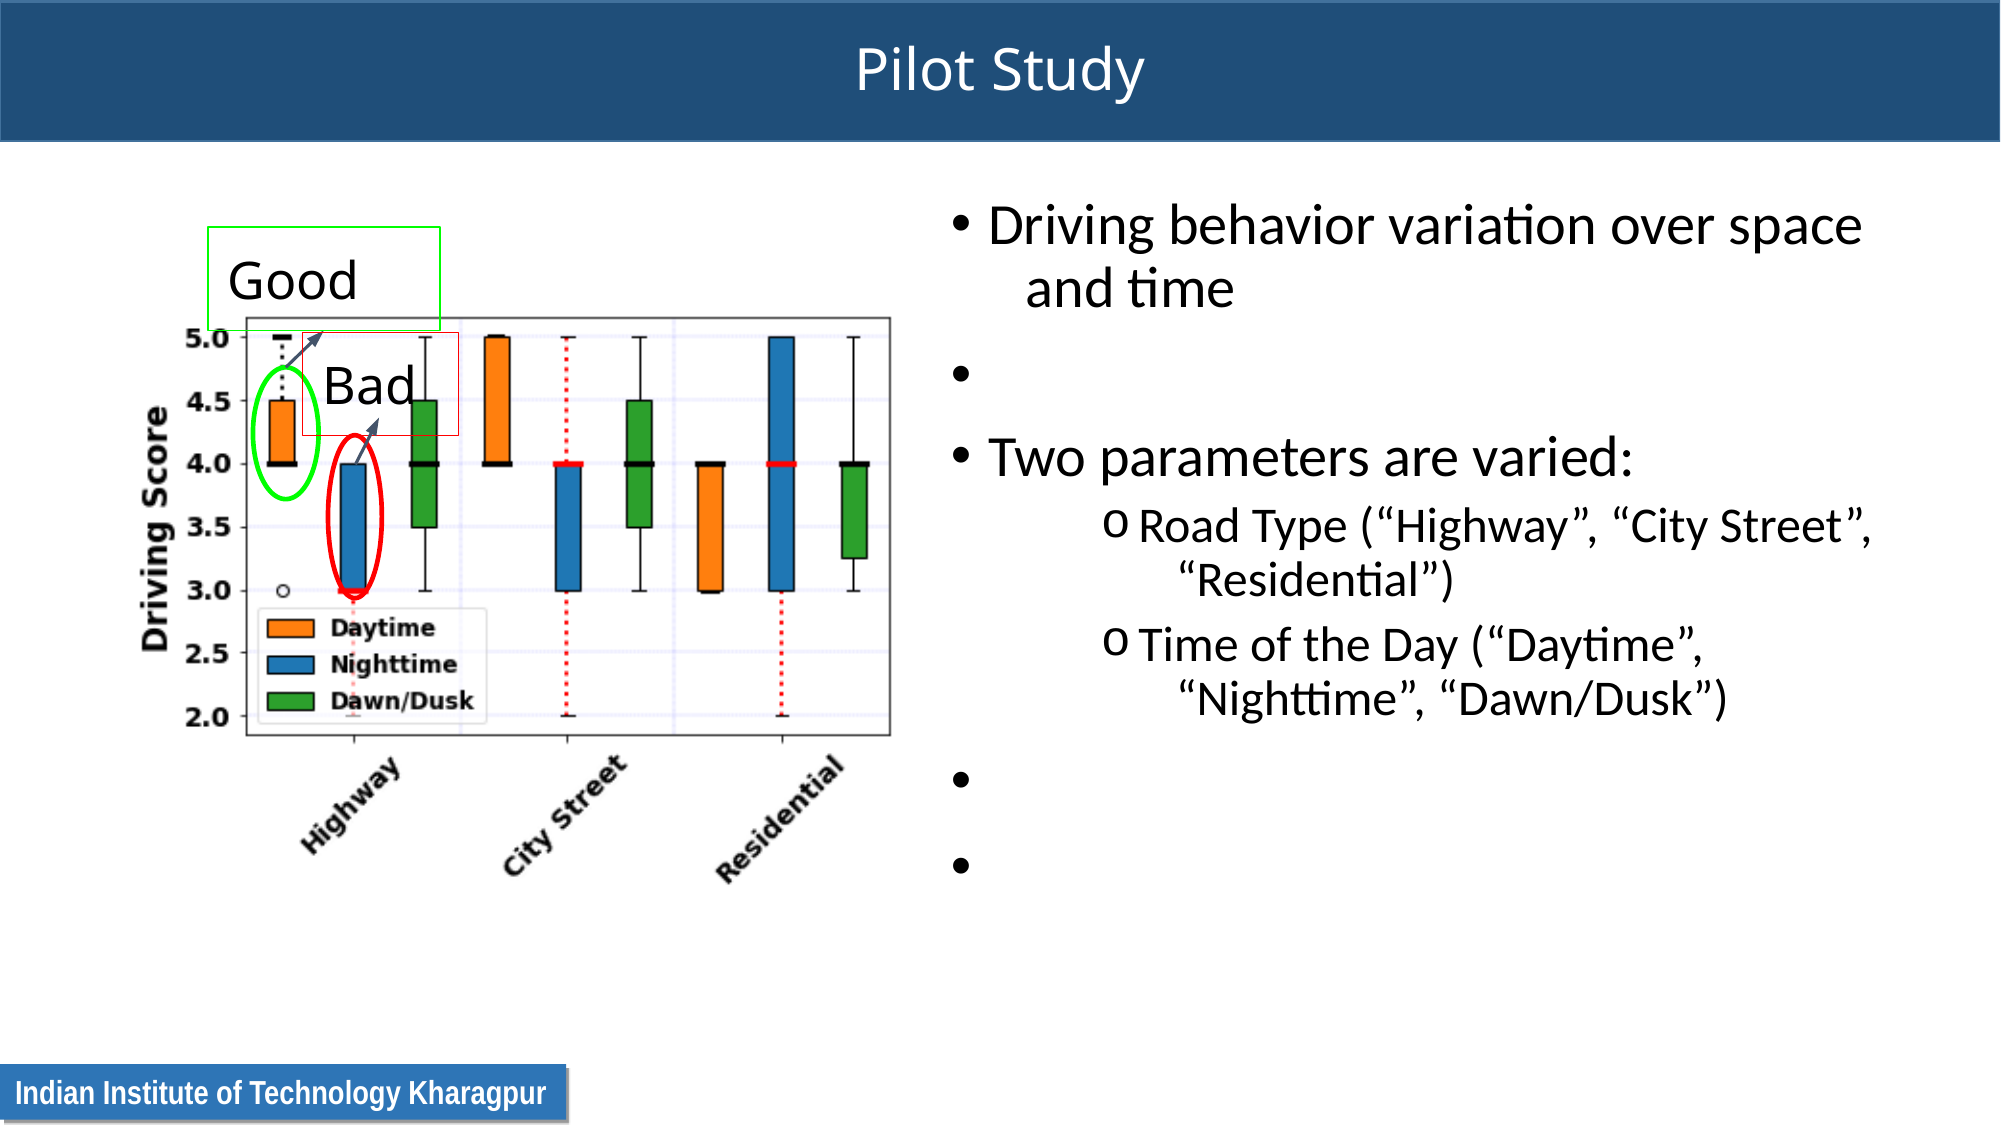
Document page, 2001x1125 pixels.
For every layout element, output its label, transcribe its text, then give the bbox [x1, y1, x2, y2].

text_box Good [207, 227, 440, 331]
list Driving behavior variation over space and time Two parameters are varied: Road Type (“Highway”, “City Street”, “Residential”) Time of the Day (“Daytime”, “Nighttime”, “Dawn/Dusk”) [935, 186, 1974, 1065]
picture [292, 355, 302, 371]
picture [129, 304, 901, 902]
title Pilot Study [0, 1, 2000, 141]
picture [256, 370, 316, 496]
text_box Bad [302, 332, 459, 436]
picture [331, 438, 379, 595]
